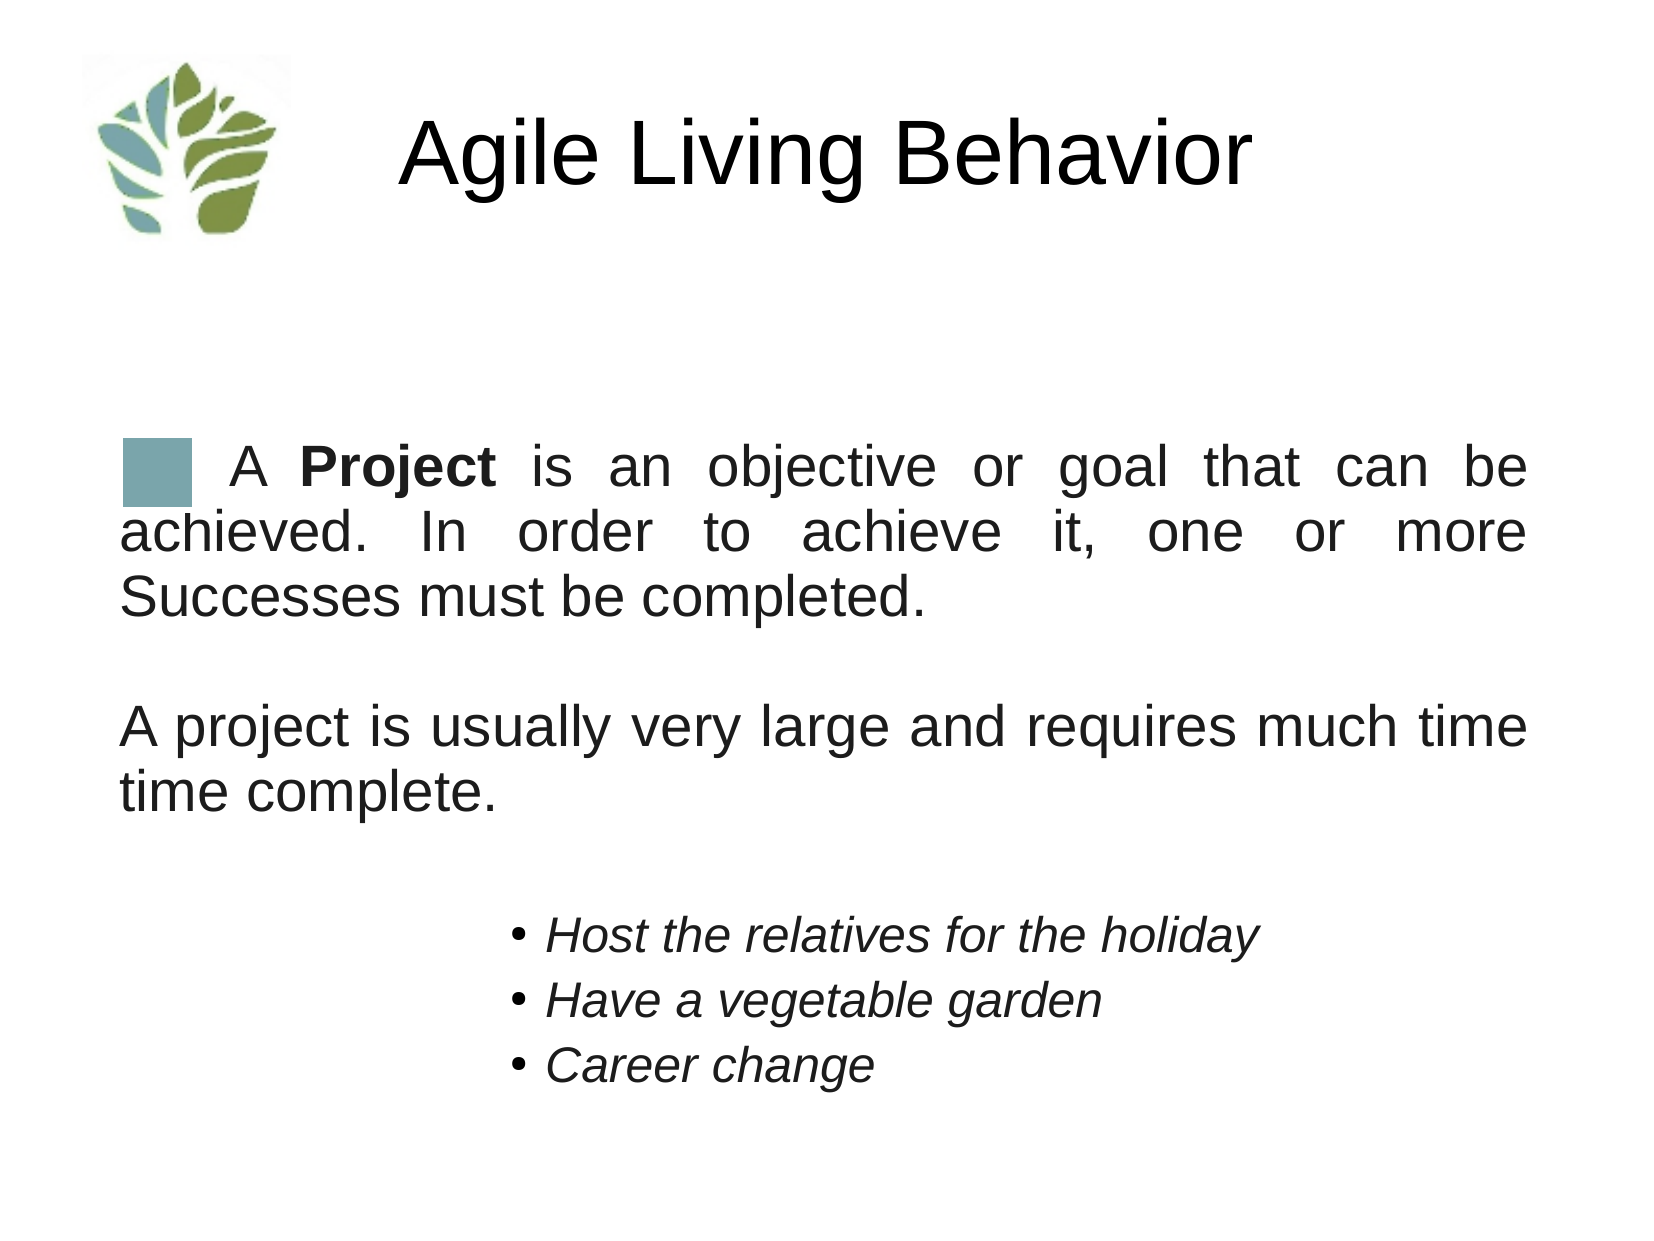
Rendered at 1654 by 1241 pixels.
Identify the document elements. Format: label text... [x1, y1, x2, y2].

text_box A Project is an objective or goal that can be achieved. In order to achieve it, one or more Successes must be completed. A project is usually very large and requires much time time complete. [105, 426, 1546, 841]
text_box Have a vegetable garden [495, 965, 1216, 1029]
text_box Career change [495, 1029, 1216, 1101]
title Agile Living Behavior [291, 49, 1571, 257]
picture [82, 49, 291, 258]
text_box Host the relatives for the holiday [495, 900, 1456, 971]
text_box [120, 435, 196, 511]
